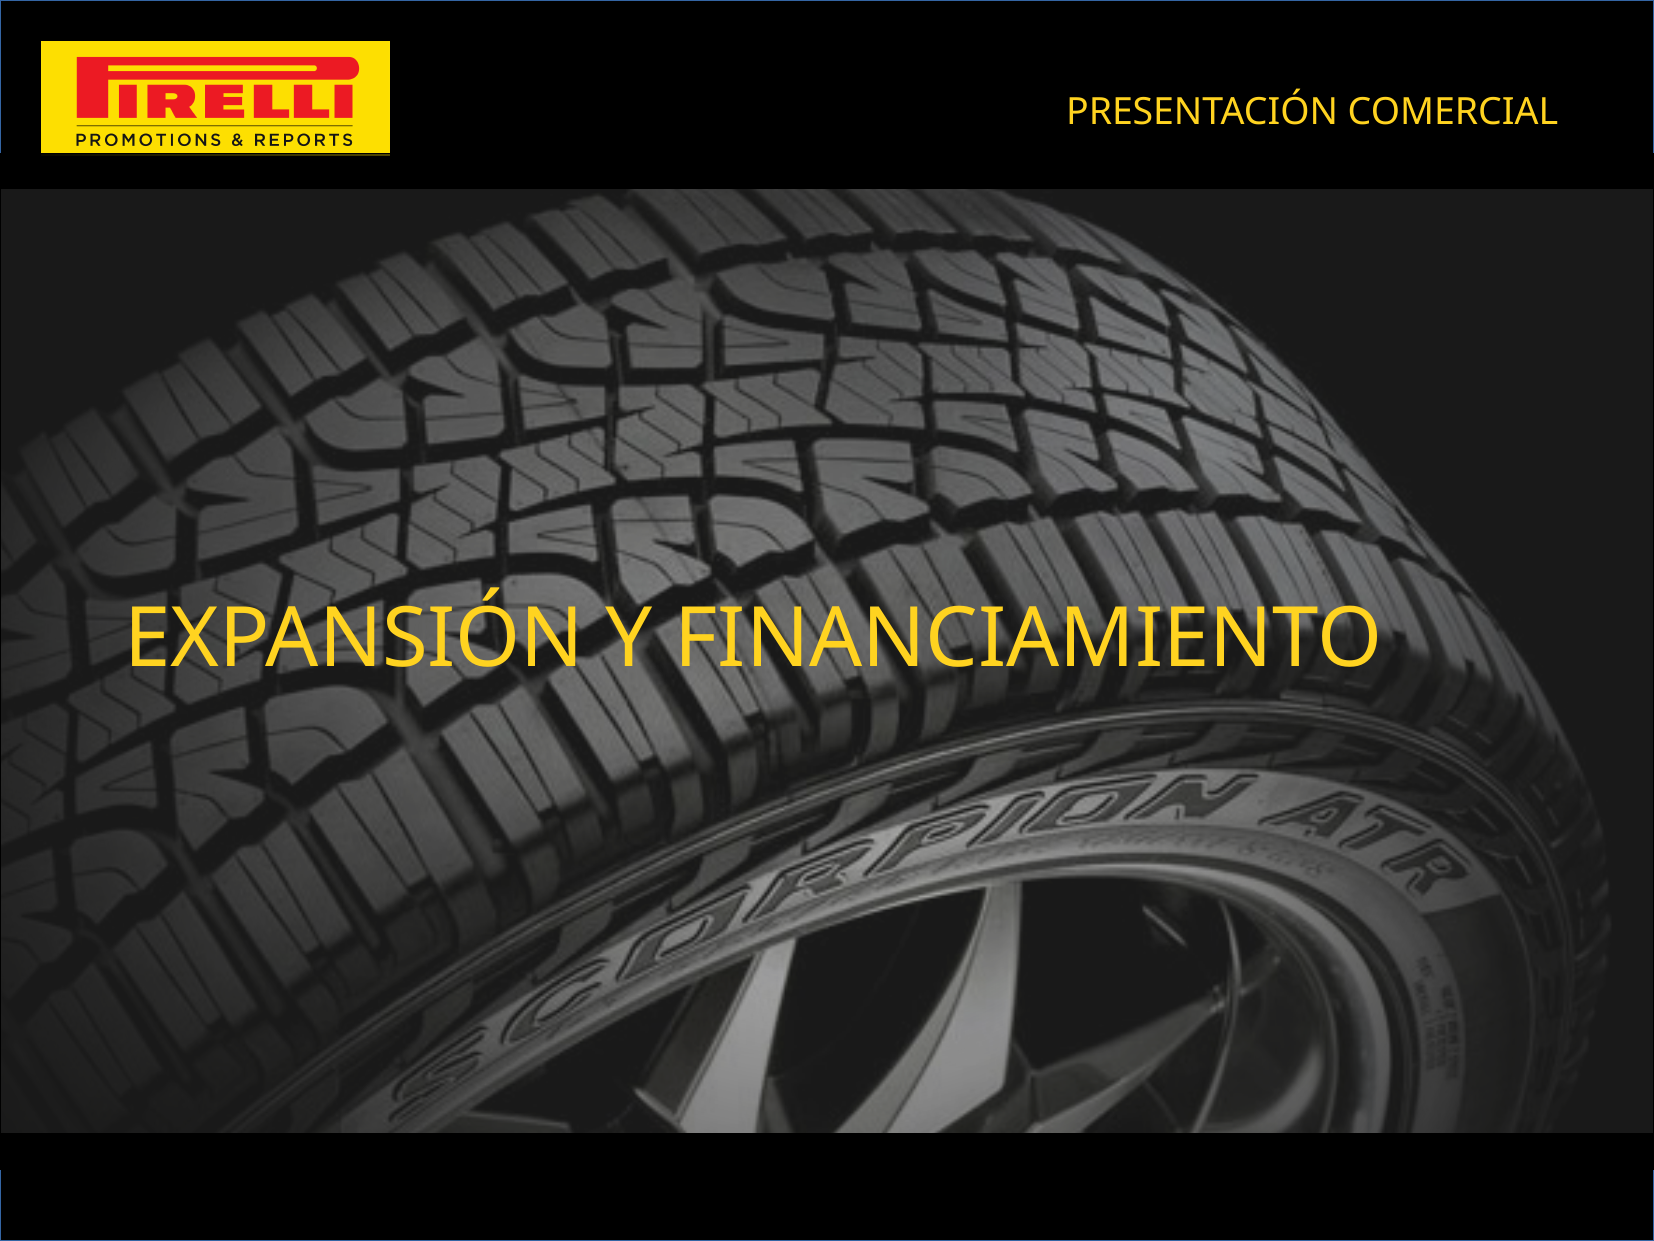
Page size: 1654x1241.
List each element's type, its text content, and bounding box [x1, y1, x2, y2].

picture [41, 41, 390, 153]
text_box [0, 0, 1654, 1241]
text_box EXPANSIÓN Y FINANCIAMIENTO [109, 570, 1544, 669]
text_box PRESENTACIÓN COMERCIAL [1051, 77, 1634, 130]
